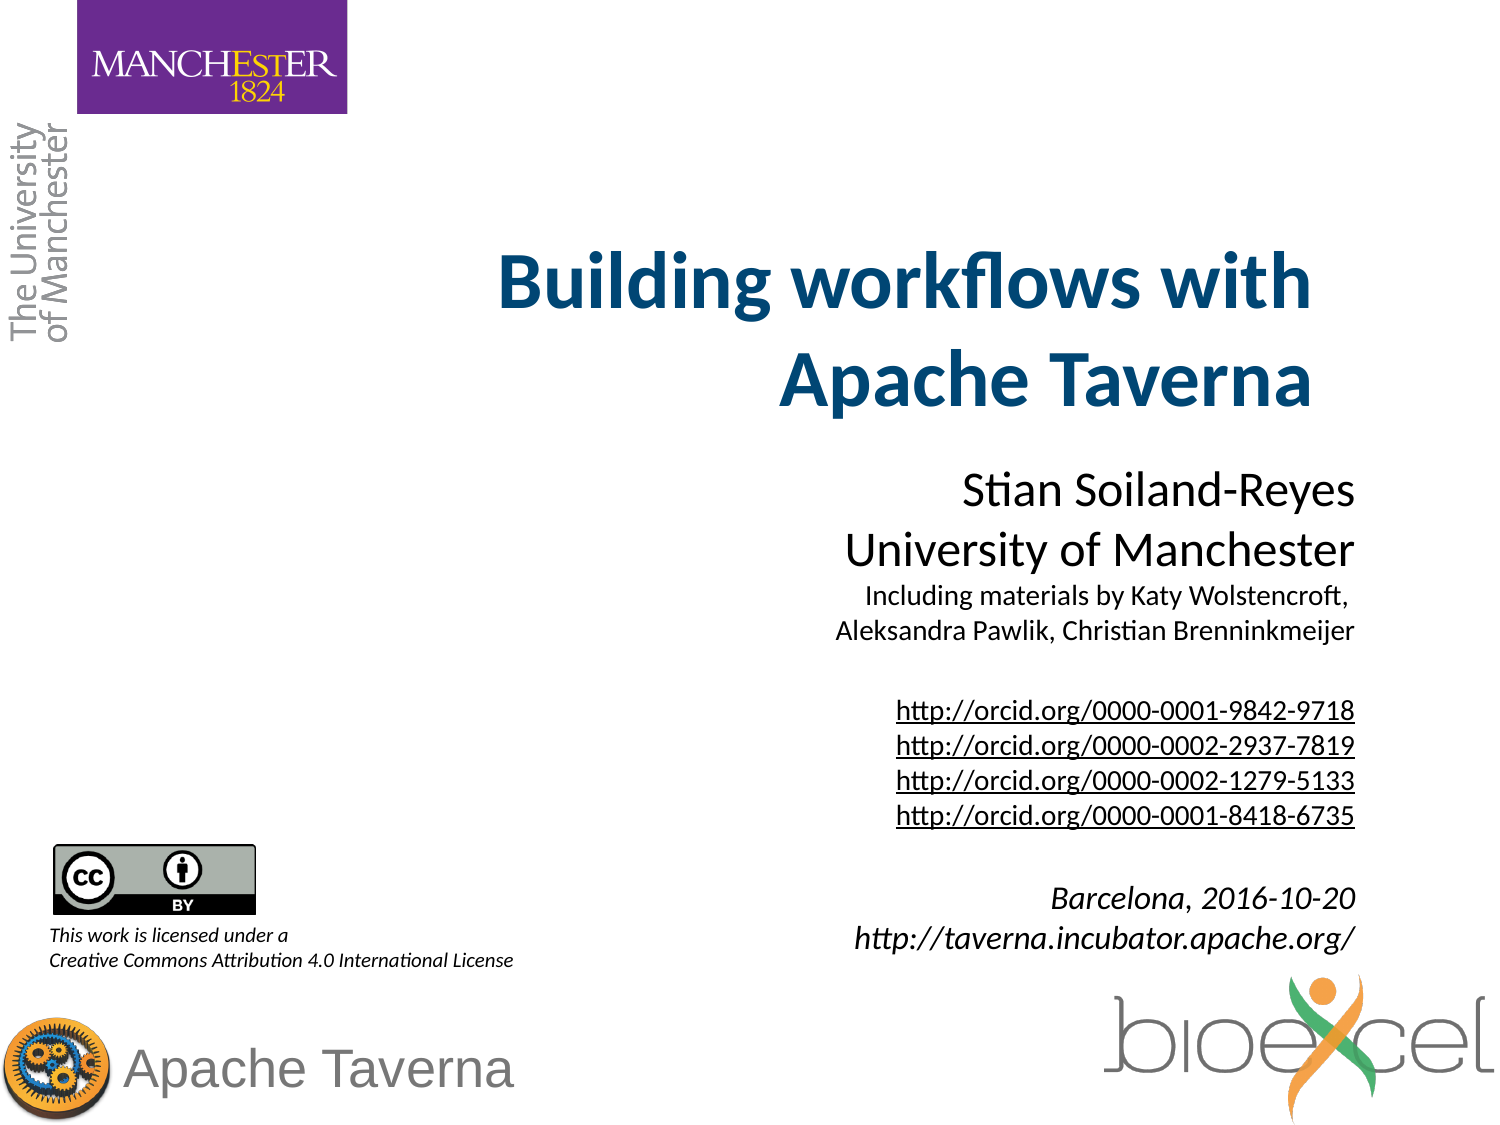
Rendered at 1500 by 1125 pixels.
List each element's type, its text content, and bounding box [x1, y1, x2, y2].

text_box Stian Soiland-Reyes University of Manchester Including materials by Katy Wolstencroft, Aleksandra Pawlik, Christian Brenninkmeijer http://orcid.org/0000-0001-9842-9718 http://orcid.org/0000-0002-2937-7819 http://orcid.org/0000-0002-1279-5133 http://orcid.org/0000-0001-8418-6735 Barcelona, 2016-10-20 http://taverna.incubator.apache.org/ [247, 448, 1371, 964]
text_box This work is licensed under a Creative Commons Attribution 4.0 International License [34, 914, 654, 1005]
picture [53, 844, 256, 914]
picture [1104, 974, 1495, 1125]
text_box Building workflows with Apache Taverna [17, 349, 1329, 528]
picture [0, 0, 367, 343]
